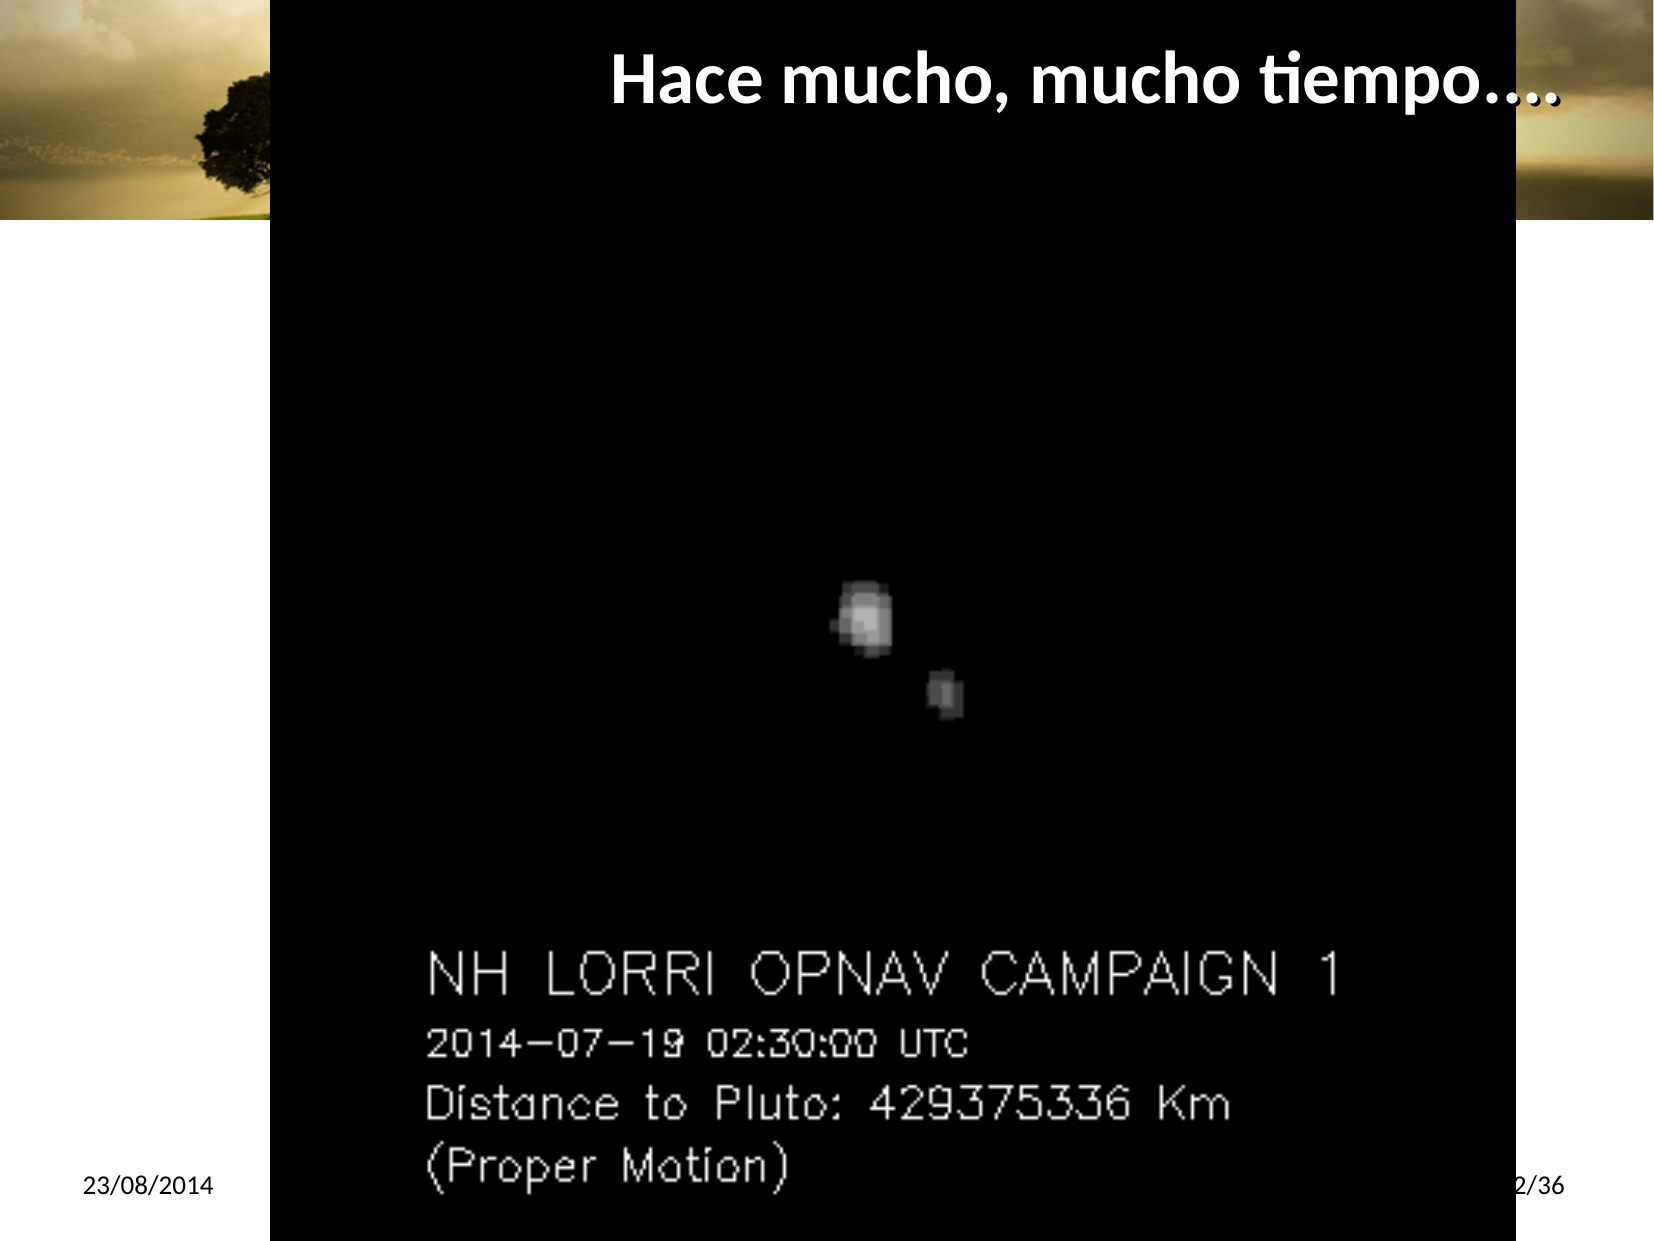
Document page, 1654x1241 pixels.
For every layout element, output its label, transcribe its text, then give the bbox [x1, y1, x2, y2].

picture [0, 0, 1654, 1241]
title Hace mucho, mucho tiempo.... [75, 19, 1564, 151]
